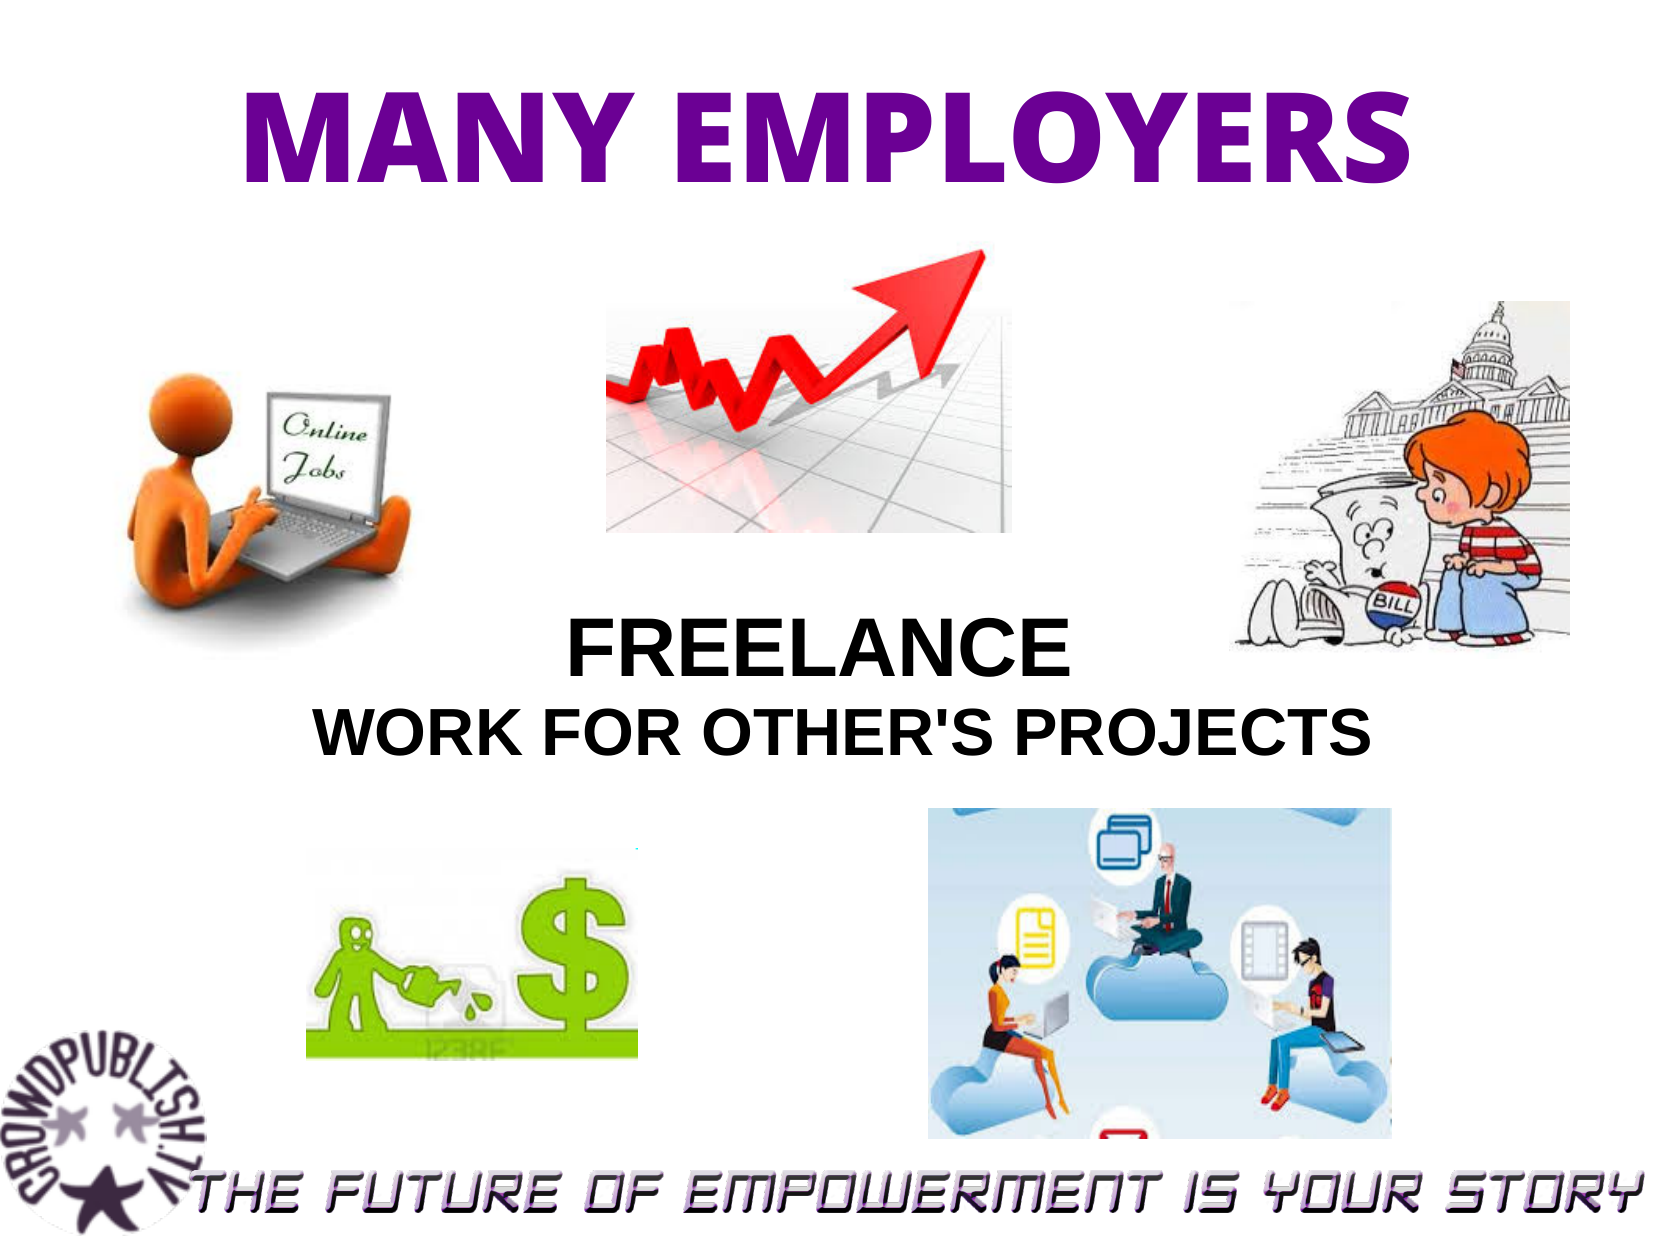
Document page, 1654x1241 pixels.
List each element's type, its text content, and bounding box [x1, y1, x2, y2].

picture [606, 254, 1012, 533]
picture [1229, 301, 1570, 659]
picture [0, 1029, 1651, 1238]
picture [306, 848, 638, 1062]
picture [928, 822, 1392, 1139]
picture [90, 322, 443, 674]
text_box FREELANCE WORK FOR OTHER'S PROJECTS [255, 549, 1431, 822]
text_box MANY EMPLOYERS [22, 14, 1630, 254]
